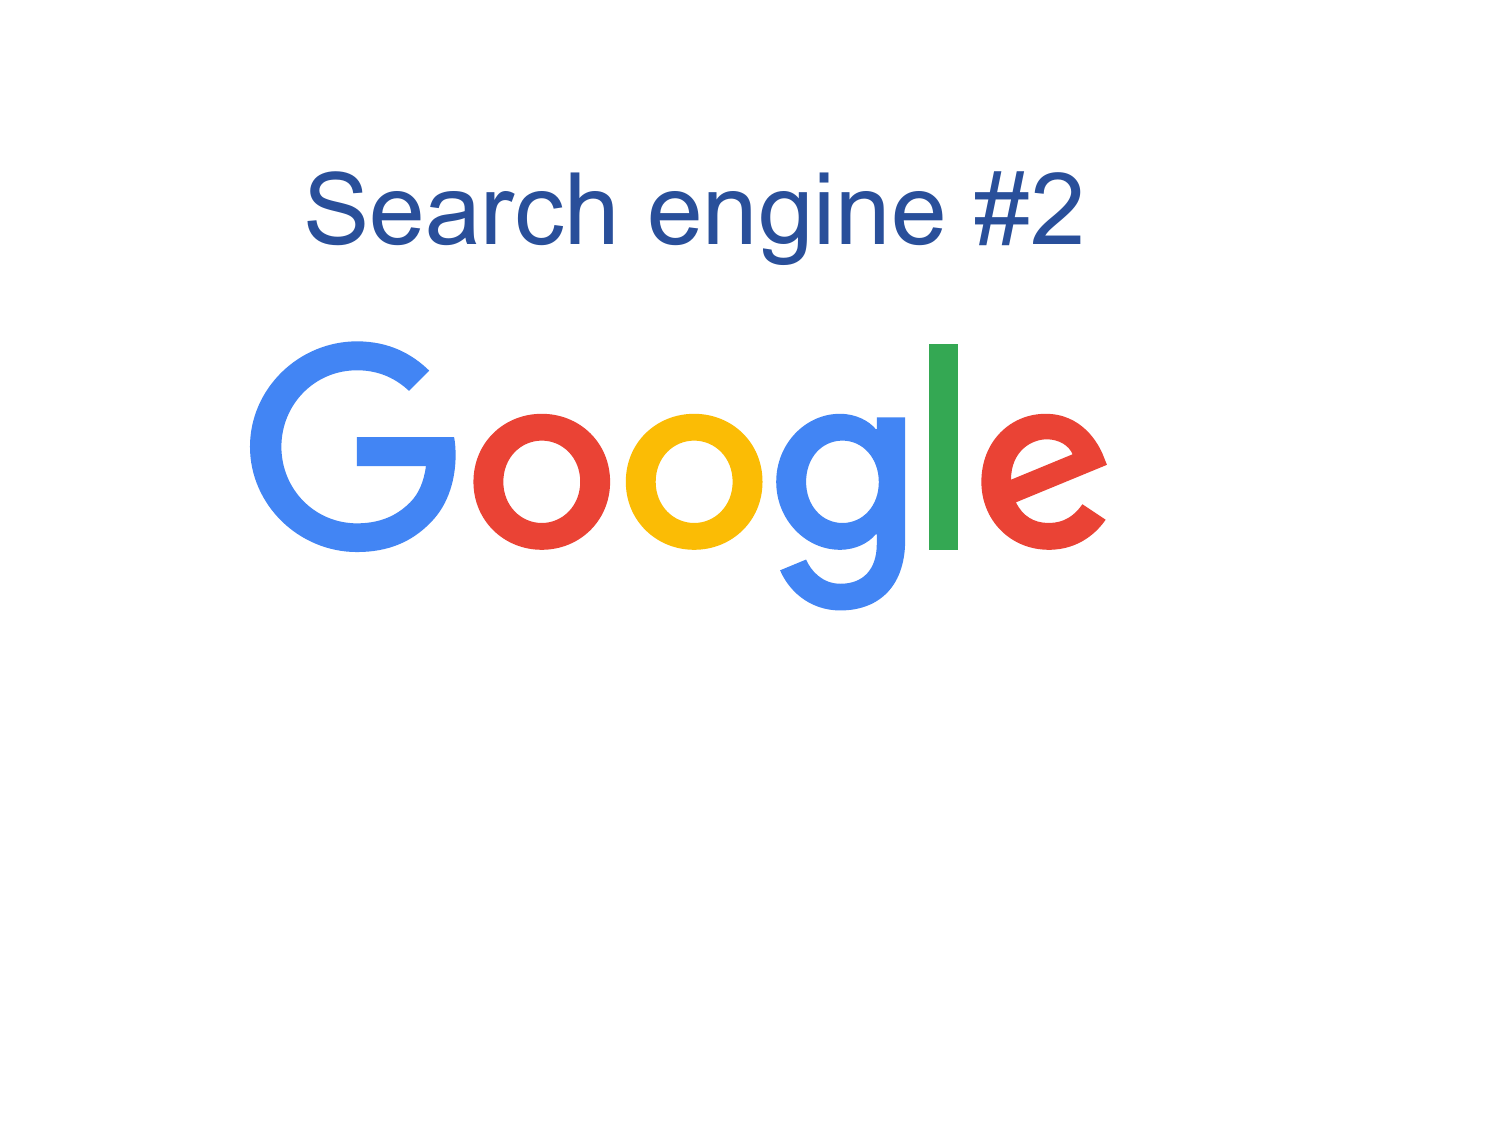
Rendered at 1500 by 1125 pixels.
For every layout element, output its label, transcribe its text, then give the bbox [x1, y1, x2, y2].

title Search engine #2 [181, 115, 1209, 304]
picture [242, 335, 1123, 629]
